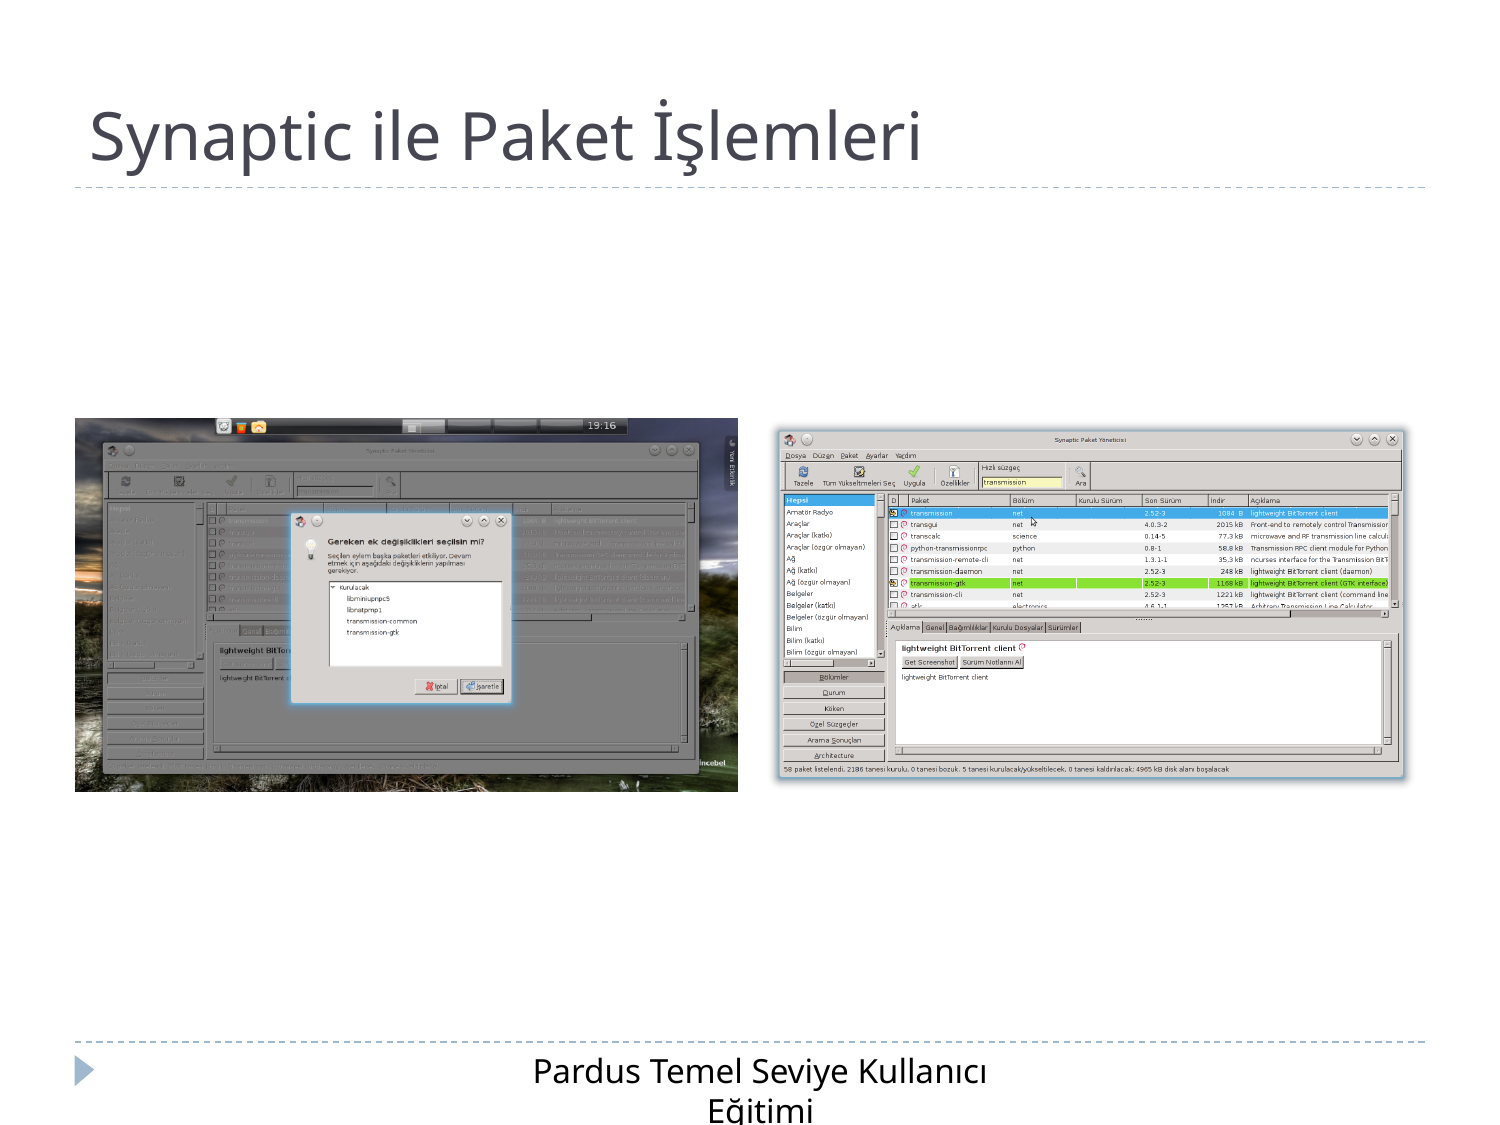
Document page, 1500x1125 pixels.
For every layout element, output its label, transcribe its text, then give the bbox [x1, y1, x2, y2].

picture [75, 418, 738, 792]
title Synaptic ile Paket İşlemleri [75, 37, 1425, 188]
picture [759, 411, 1423, 797]
